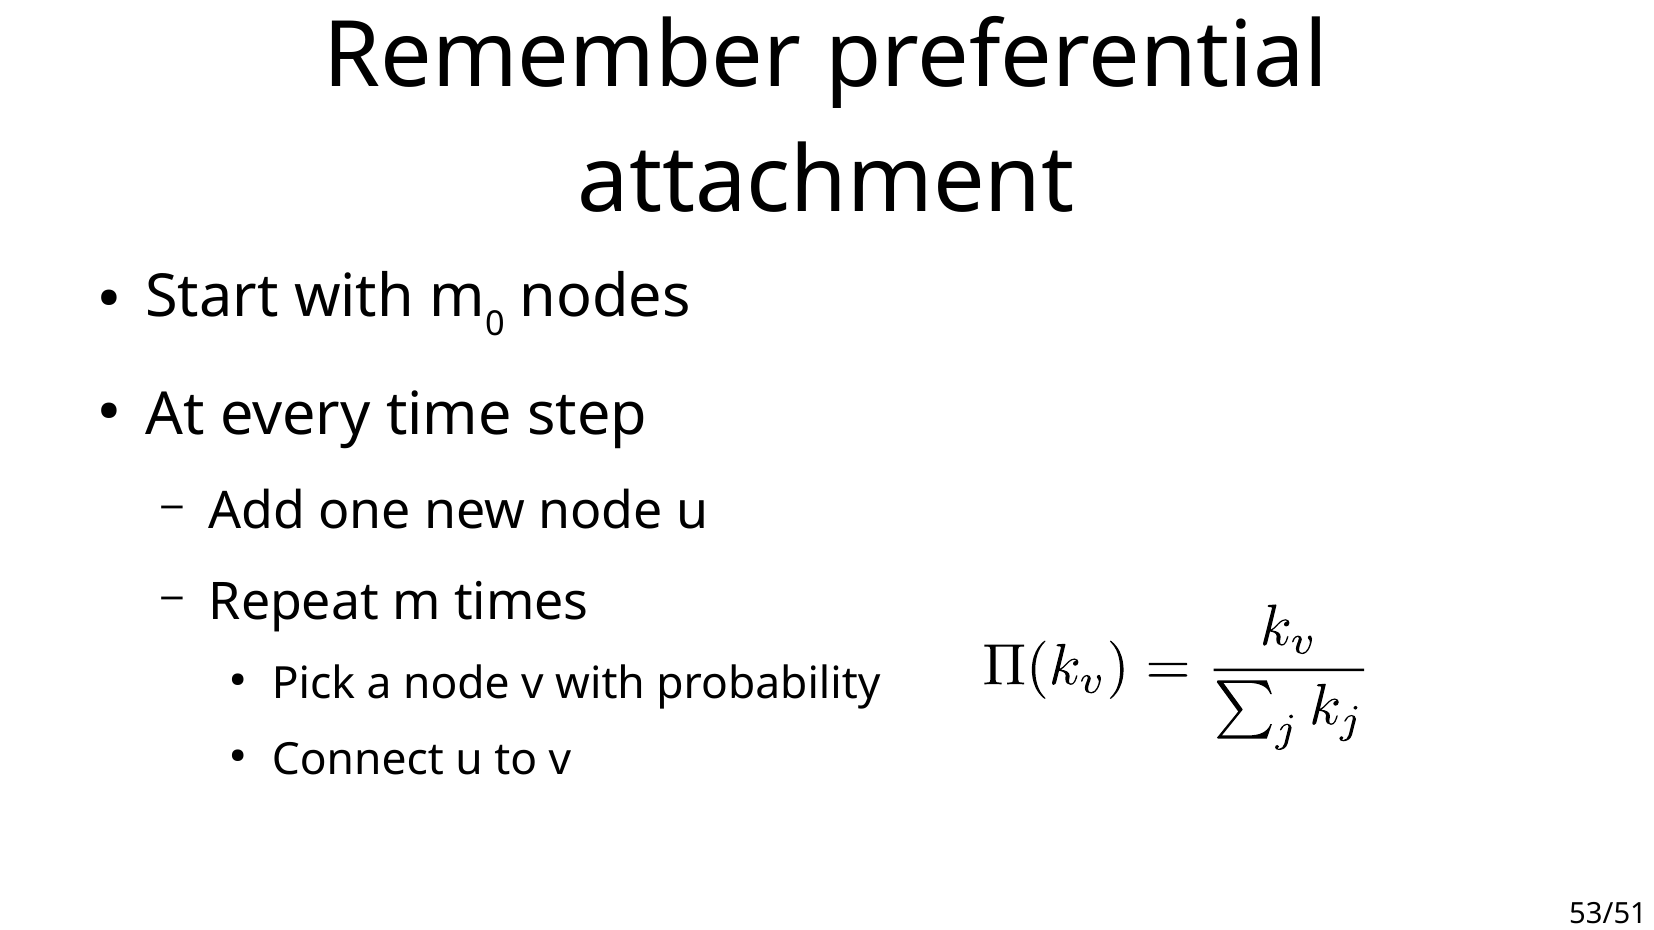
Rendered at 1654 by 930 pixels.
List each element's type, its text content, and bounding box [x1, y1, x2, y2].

list Start with m0 nodes At every time step Add one new node u Repeat m times Pick a node v with probability Connect u to v [82, 252, 1571, 793]
text_box [982, 604, 1365, 751]
title Remember preferential attachment [82, 1, 1571, 225]
